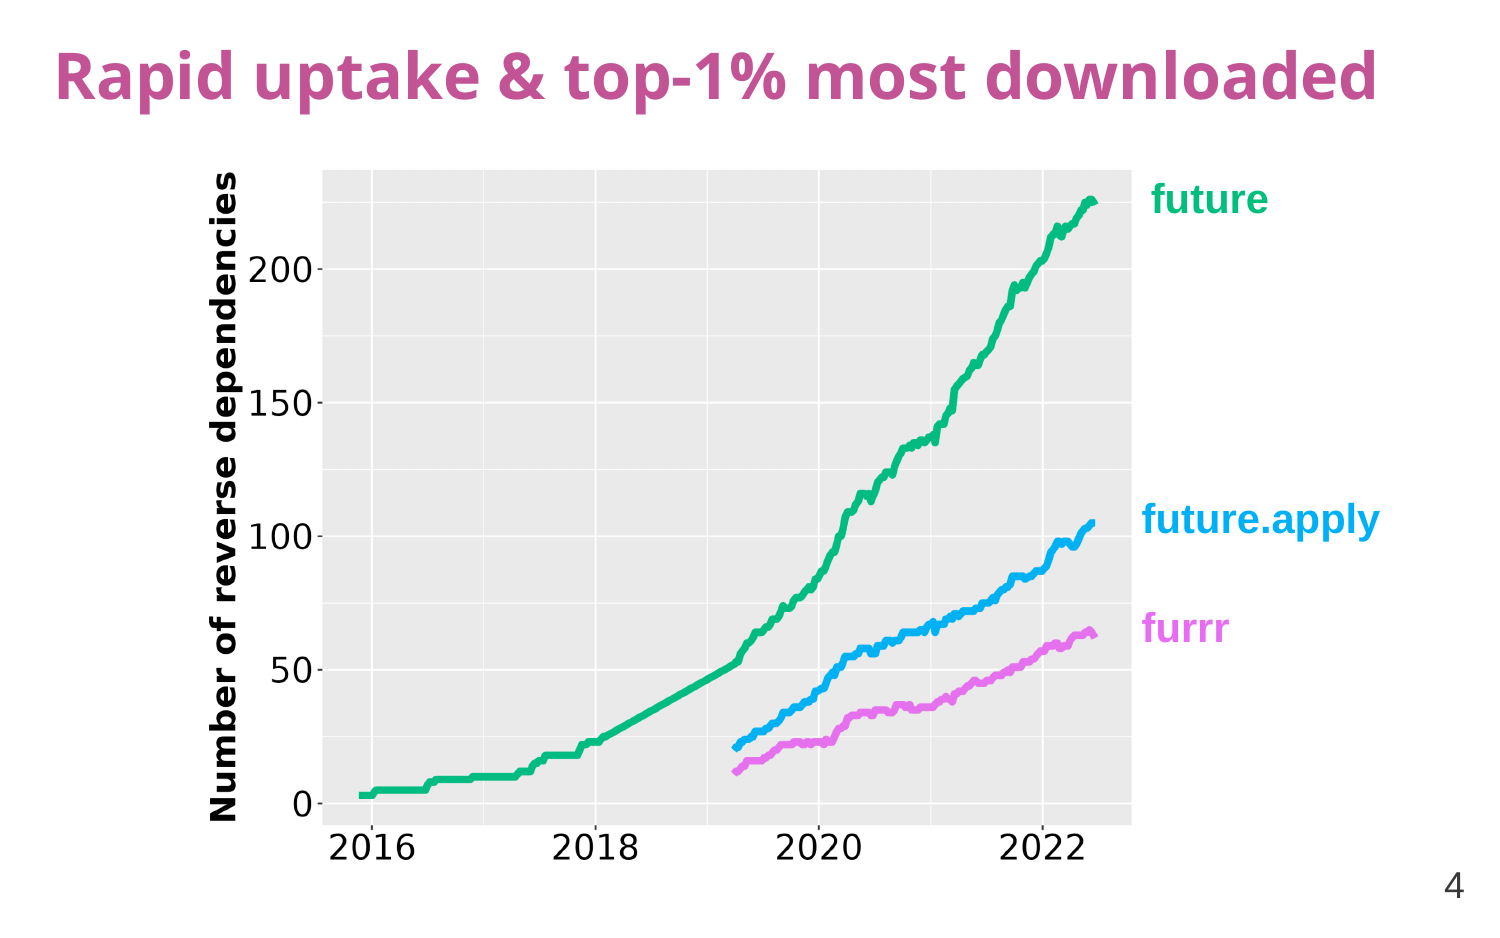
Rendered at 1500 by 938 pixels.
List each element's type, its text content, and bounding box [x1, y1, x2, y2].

text_box future [1135, 156, 1286, 237]
picture [200, 160, 1141, 913]
title Rapid uptake & top-1% most downloaded [38, 20, 1447, 136]
slide_number <number> [1393, 858, 1480, 910]
text_box future.apply [1126, 477, 1406, 558]
text_box furrr [1126, 585, 1406, 666]
